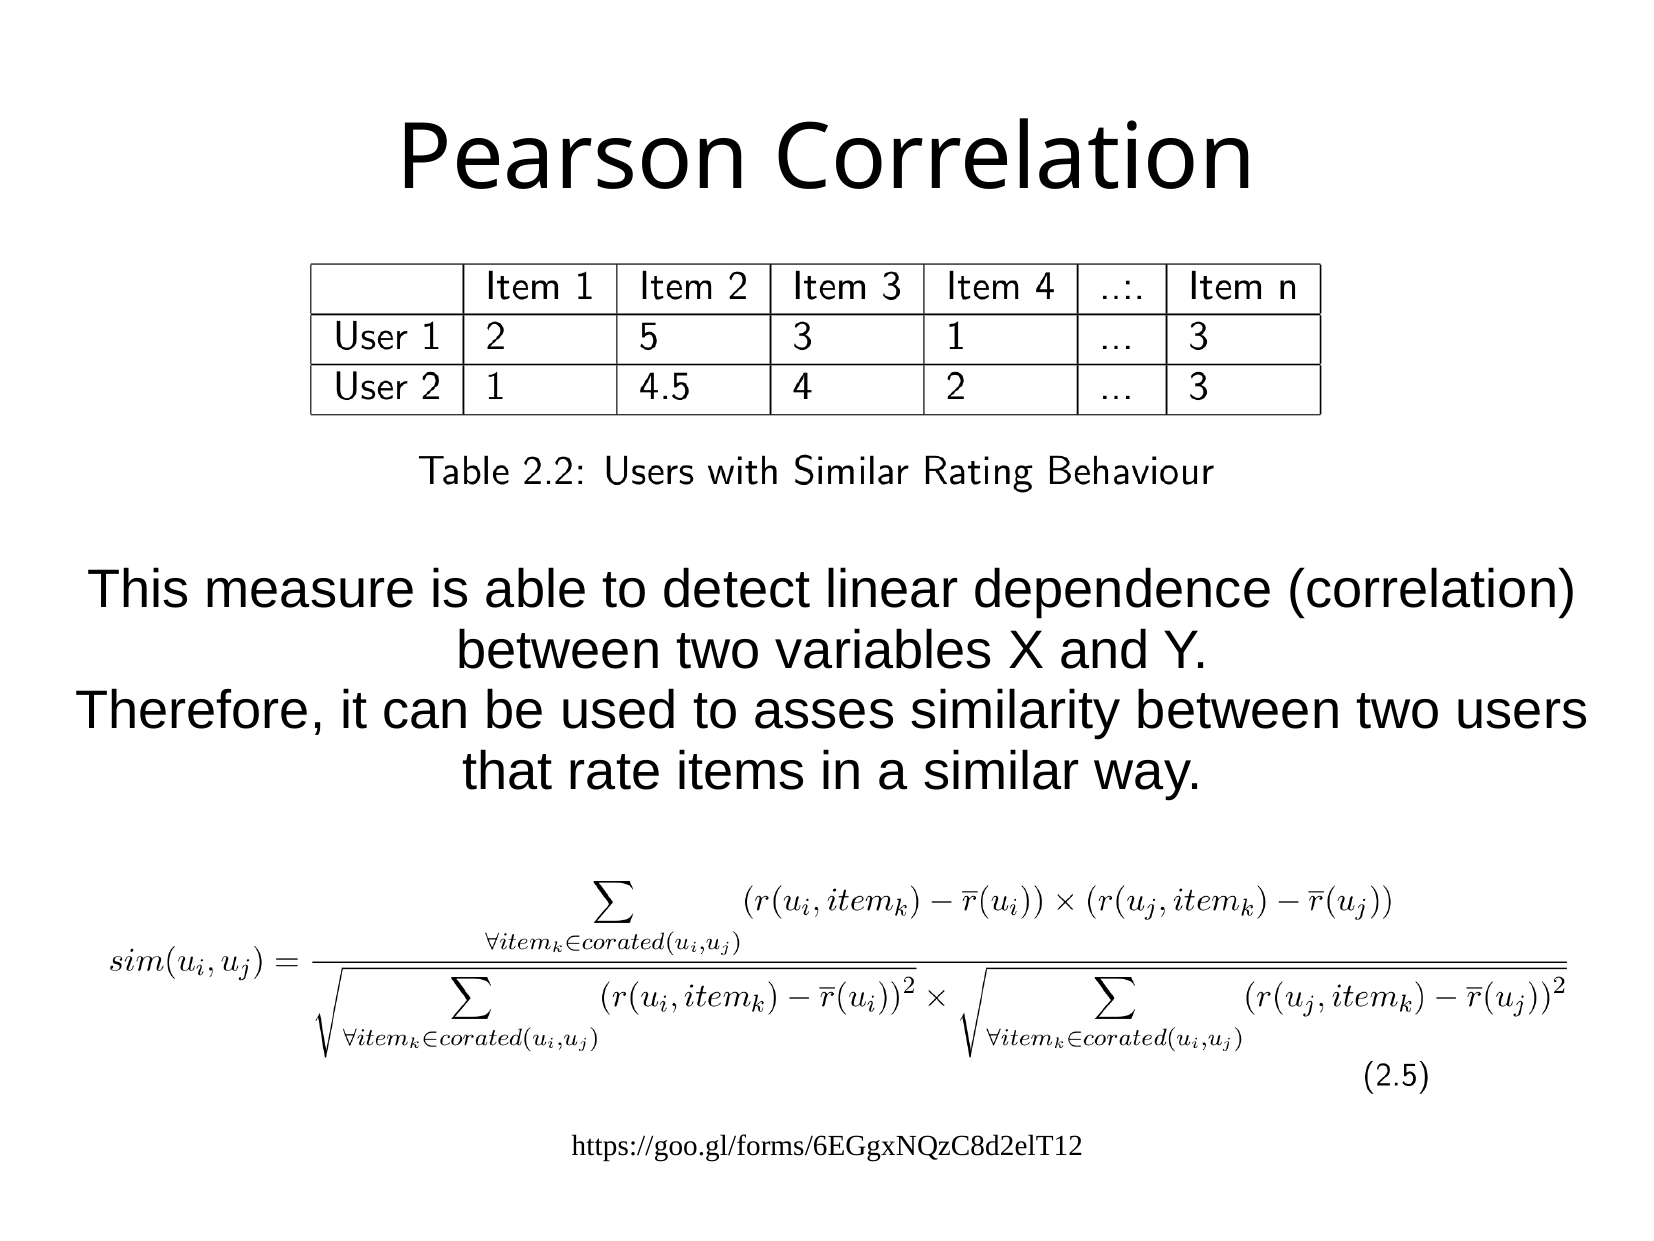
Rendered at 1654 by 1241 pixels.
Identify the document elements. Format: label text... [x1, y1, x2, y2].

title Pearson Correlation [82, 49, 1571, 257]
picture [103, 862, 1586, 1102]
picture [283, 206, 1347, 497]
text_box This measure is able to detect linear dependence (correlation) between two variables X and Y. Therefore, it can be used to asses similarity between two users that rate items in a similar way. [47, 551, 1619, 809]
